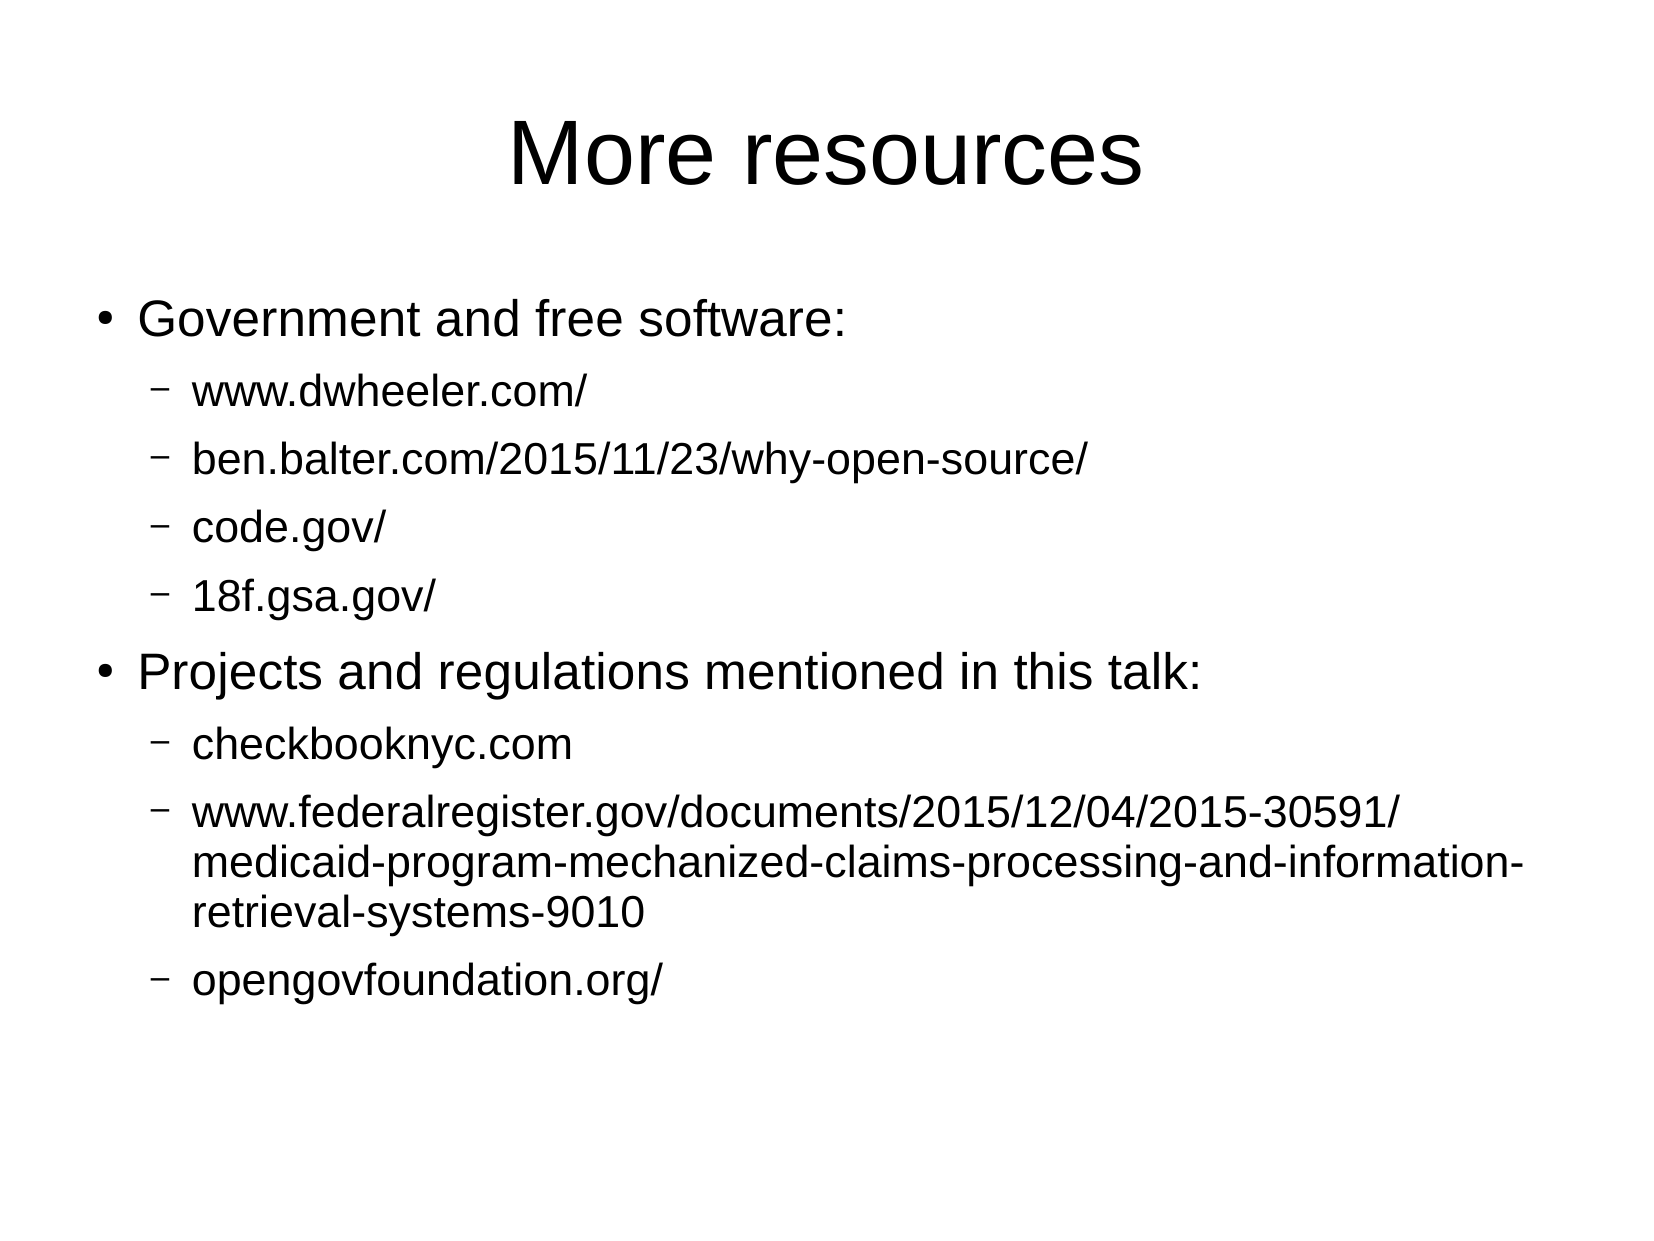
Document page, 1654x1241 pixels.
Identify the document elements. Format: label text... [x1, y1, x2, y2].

list Government and free software: www.dwheeler.com/ ben.balter.com/2015/11/23/why-open-source/ code.gov/ 18f.gsa.gov/ Projects and regulations mentioned in this talk: checkbooknyc.com www.federalregister.gov/documents/2015/12/04/2015-30591/medicaid-program-mechanized-claims-processing-and-information-retrieval-systems-9010 opengovfoundation.org/ [82, 290, 1571, 1010]
title More resources [82, 49, 1571, 257]
